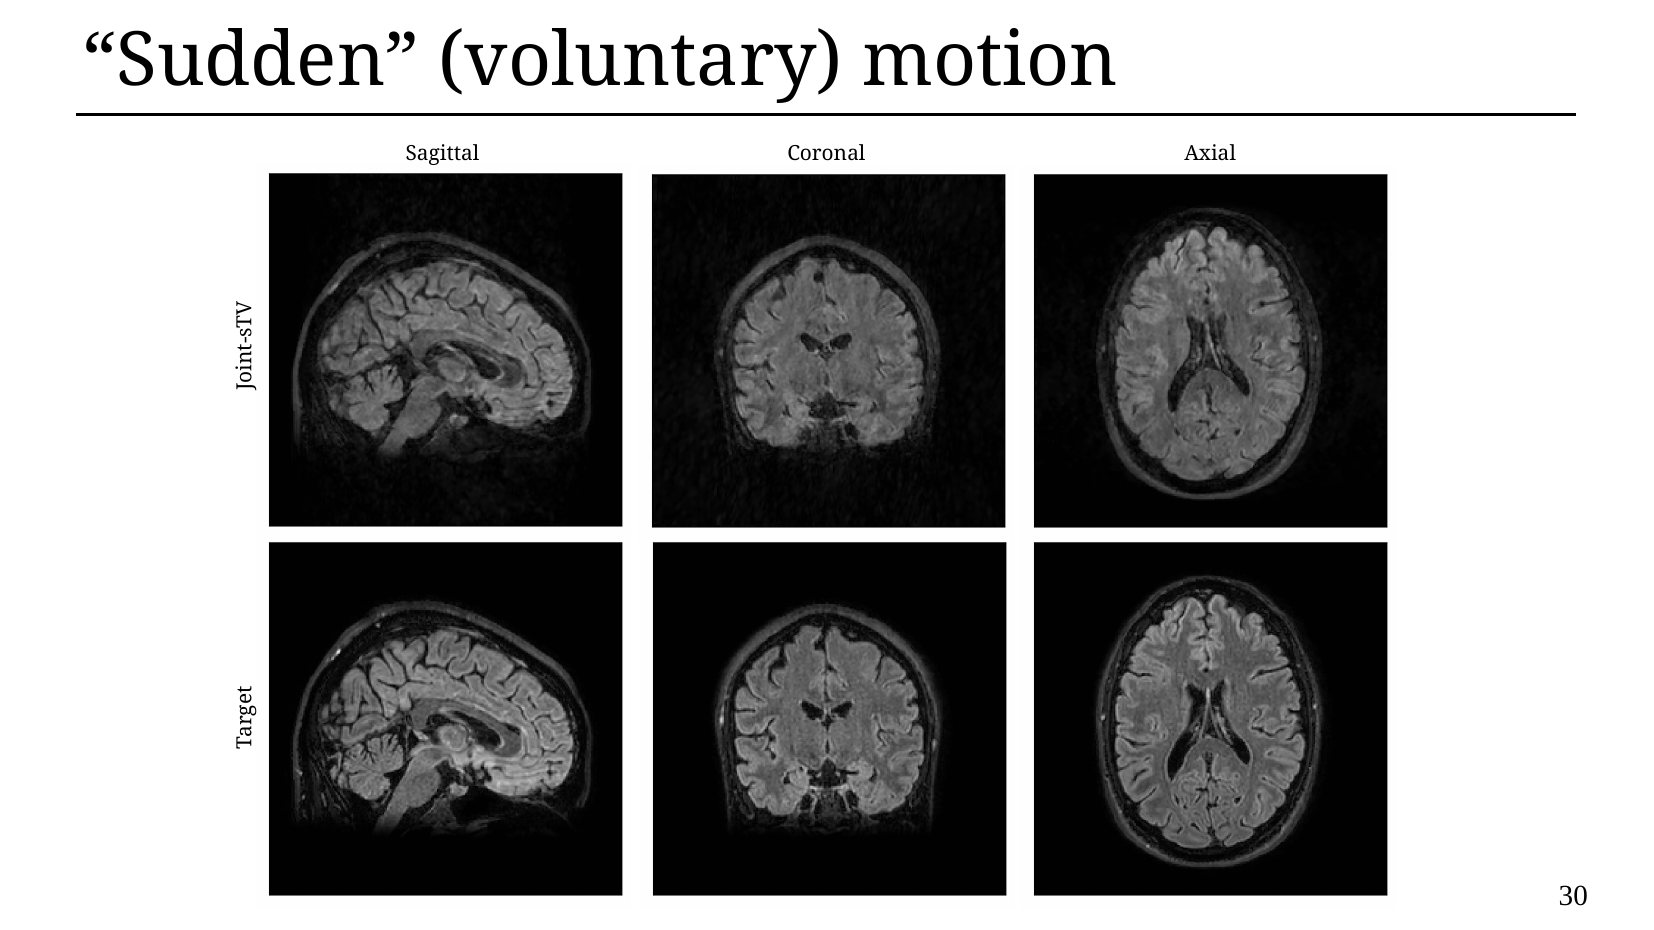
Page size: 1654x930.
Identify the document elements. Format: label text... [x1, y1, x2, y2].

text_box Target [221, 545, 261, 891]
text_box Axial [1037, 131, 1383, 171]
picture [255, 164, 631, 909]
text_box Joint-sTV [221, 173, 261, 519]
title “Sudden” (voluntary) motion [82, 7, 1571, 105]
picture [638, 165, 1015, 909]
text_box Sagittal [270, 131, 616, 171]
picture [1020, 165, 1396, 909]
text_box Coronal [653, 131, 999, 171]
